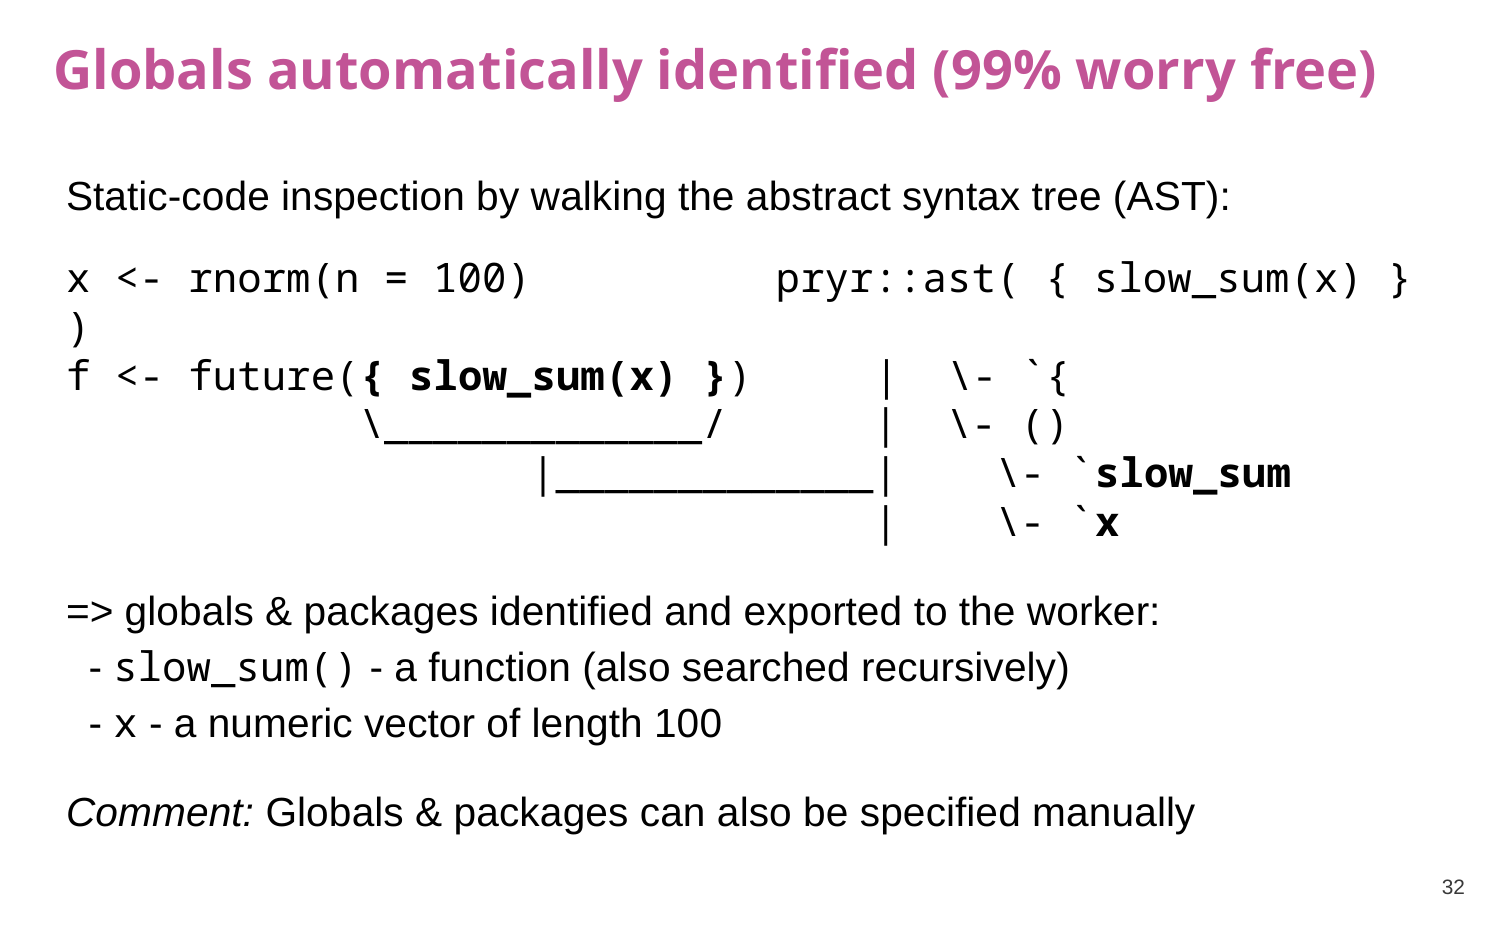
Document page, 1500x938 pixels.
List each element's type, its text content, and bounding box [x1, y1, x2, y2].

list Static-code inspection by walking the abstract syntax tree (AST): x <- rnorm(n = 100) pryr::ast( { slow_sum(x) } ) f <- future({ slow_sum(x) }) | \- `{ \_____________/ | \- () |_____________| \- `slow_sum | \- `x => globals & packages identified and exported to the worker: - slow_sum() - a function (also searched recursively) - x - a numeric vector of length 100 Comment: Globals & packages can also be specified manually [51, 147, 1449, 850]
title Globals automatically identified (99% worry free) [38, 20, 1463, 136]
slide_number <number> [1389, 849, 1480, 922]
